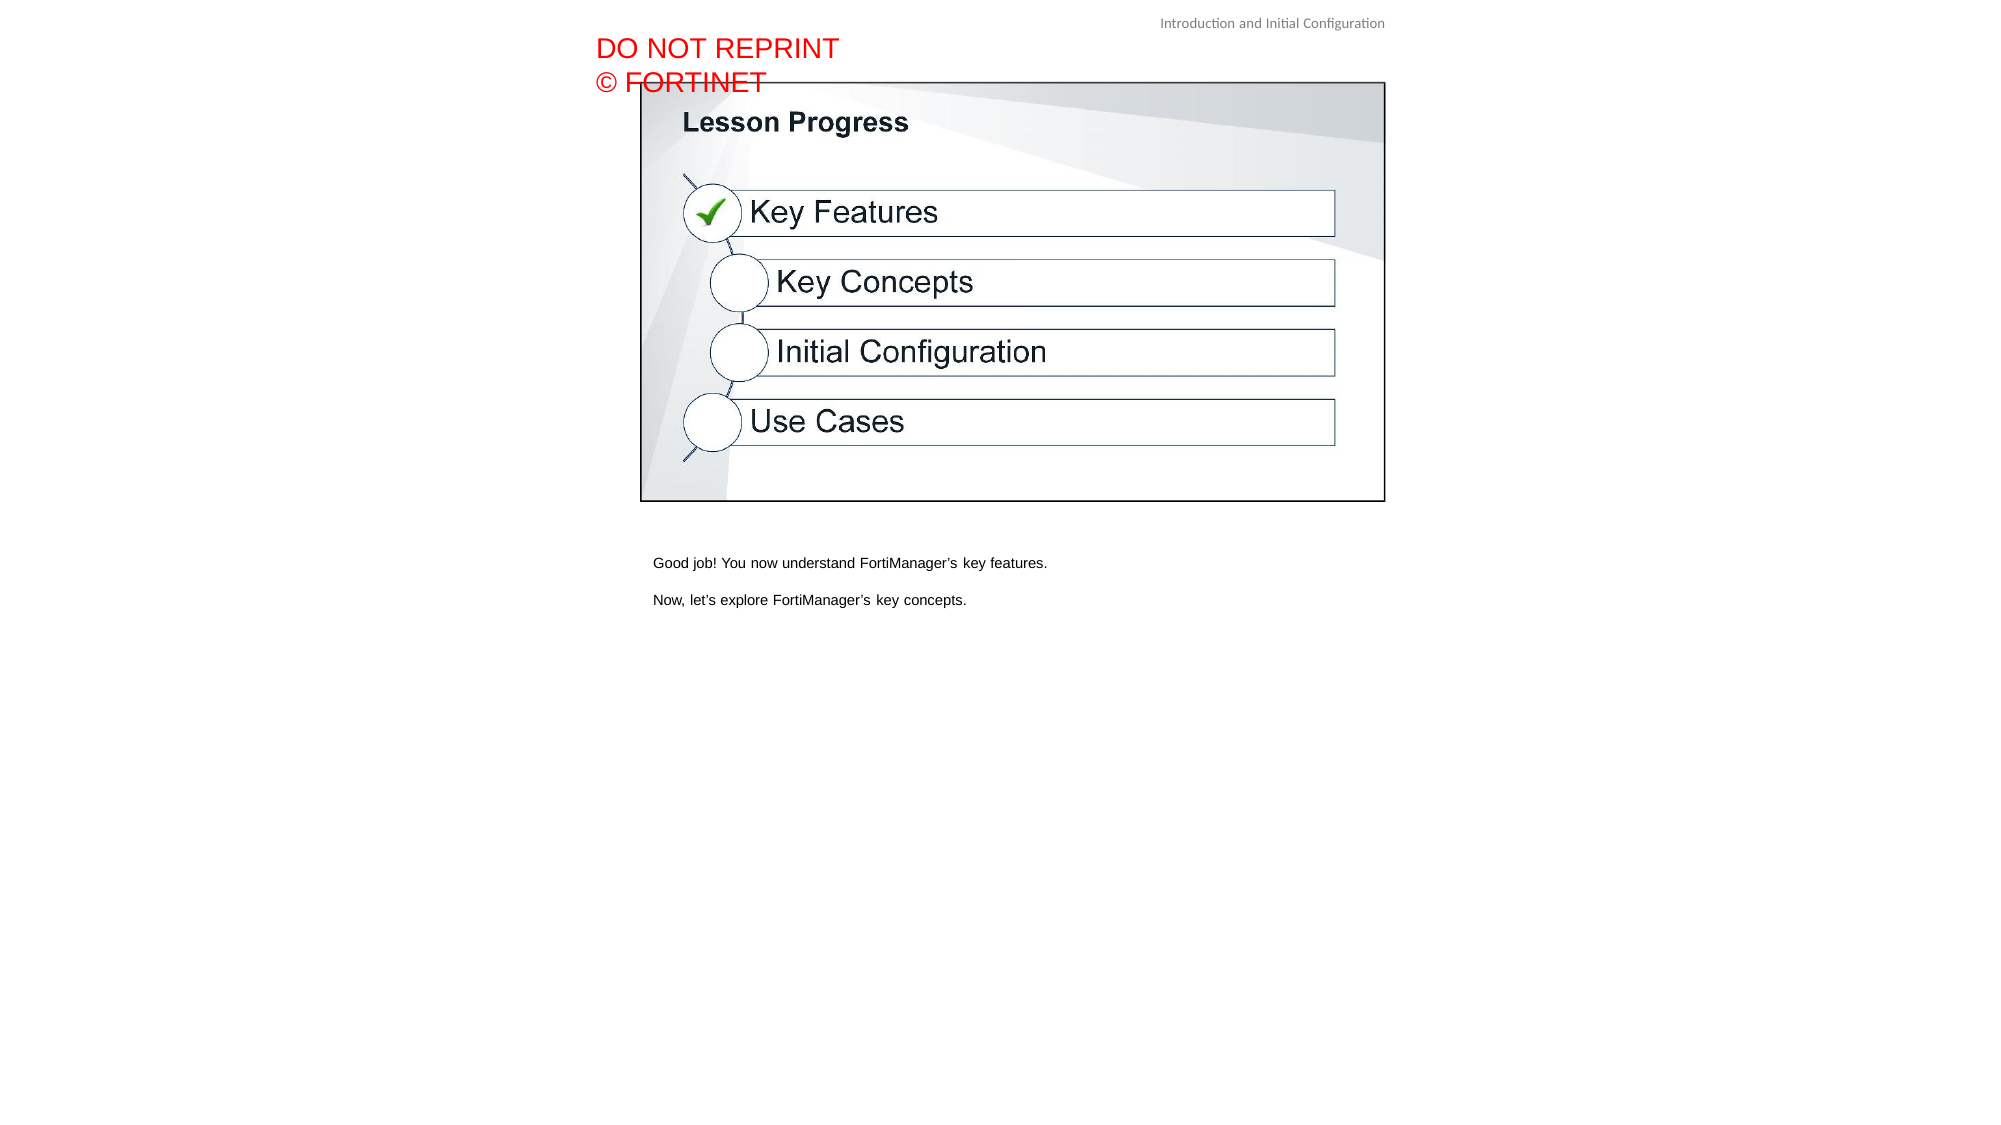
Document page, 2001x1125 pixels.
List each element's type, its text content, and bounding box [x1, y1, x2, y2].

picture [642, 84, 1383, 500]
text_box Introduction and Initial Configuration [1158, 11, 1386, 32]
text_box DO NOT REPRINT © FORTINET [594, 28, 841, 98]
text_box [640, 81, 1386, 502]
text_box Good job! You now understand FortiManager’s key features. Now, let’s explore FortiManager’s key concepts. [651, 552, 1051, 609]
